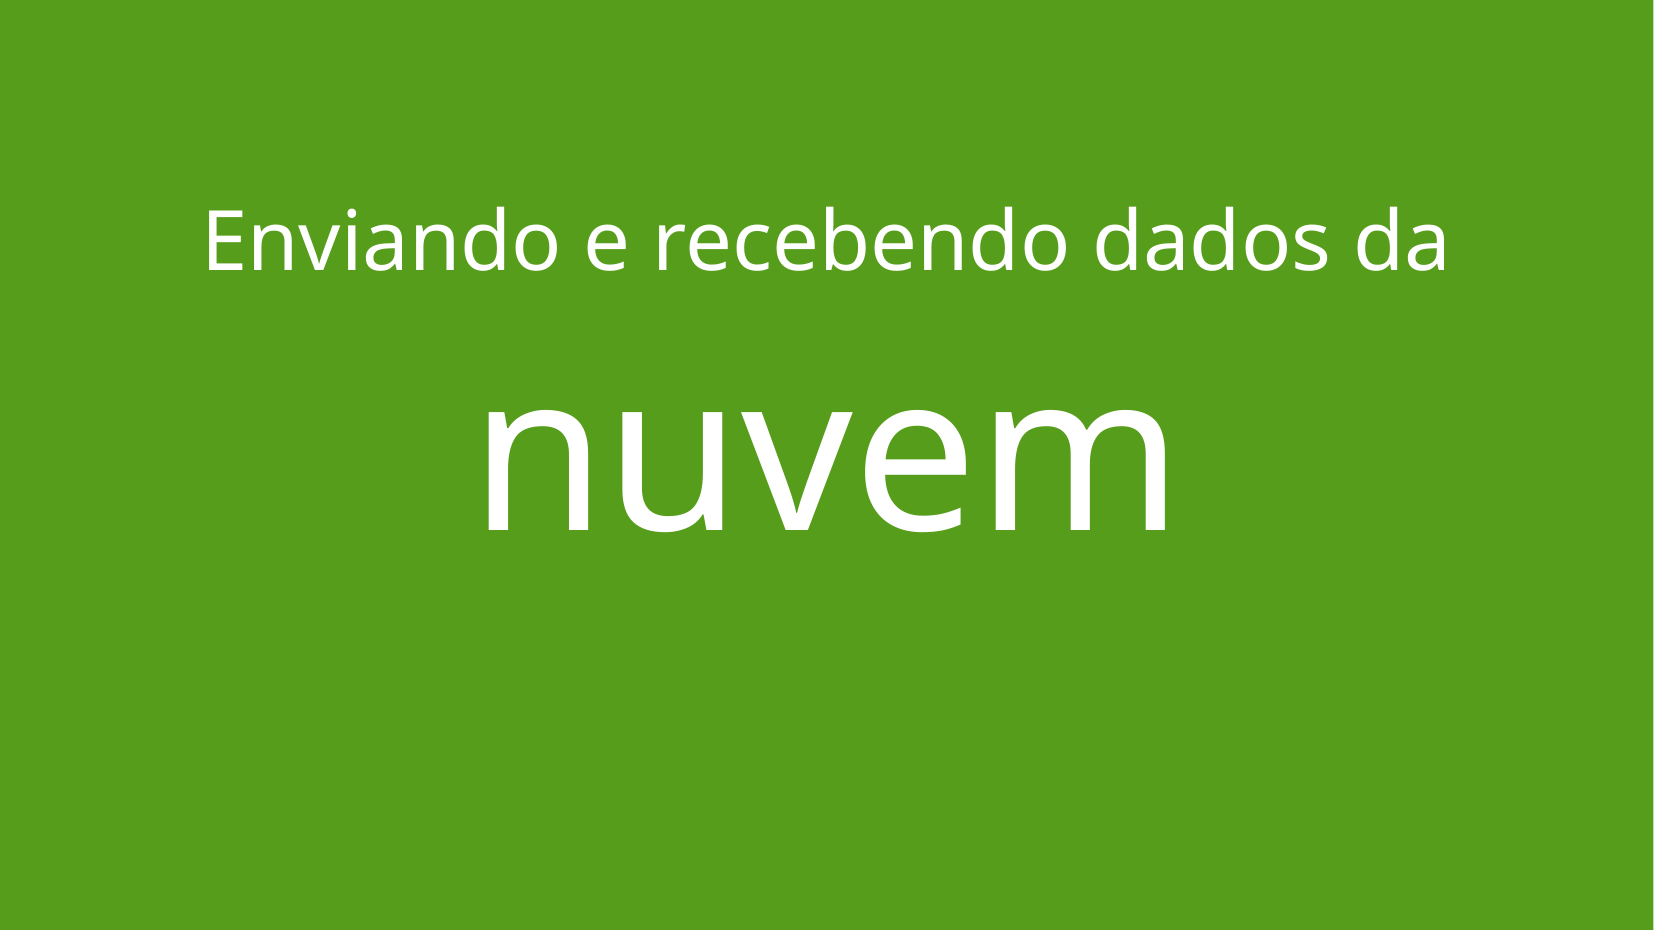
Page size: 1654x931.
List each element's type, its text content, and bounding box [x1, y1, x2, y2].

title Enviando e recebendo dados da nuvem [82, 222, 1571, 707]
